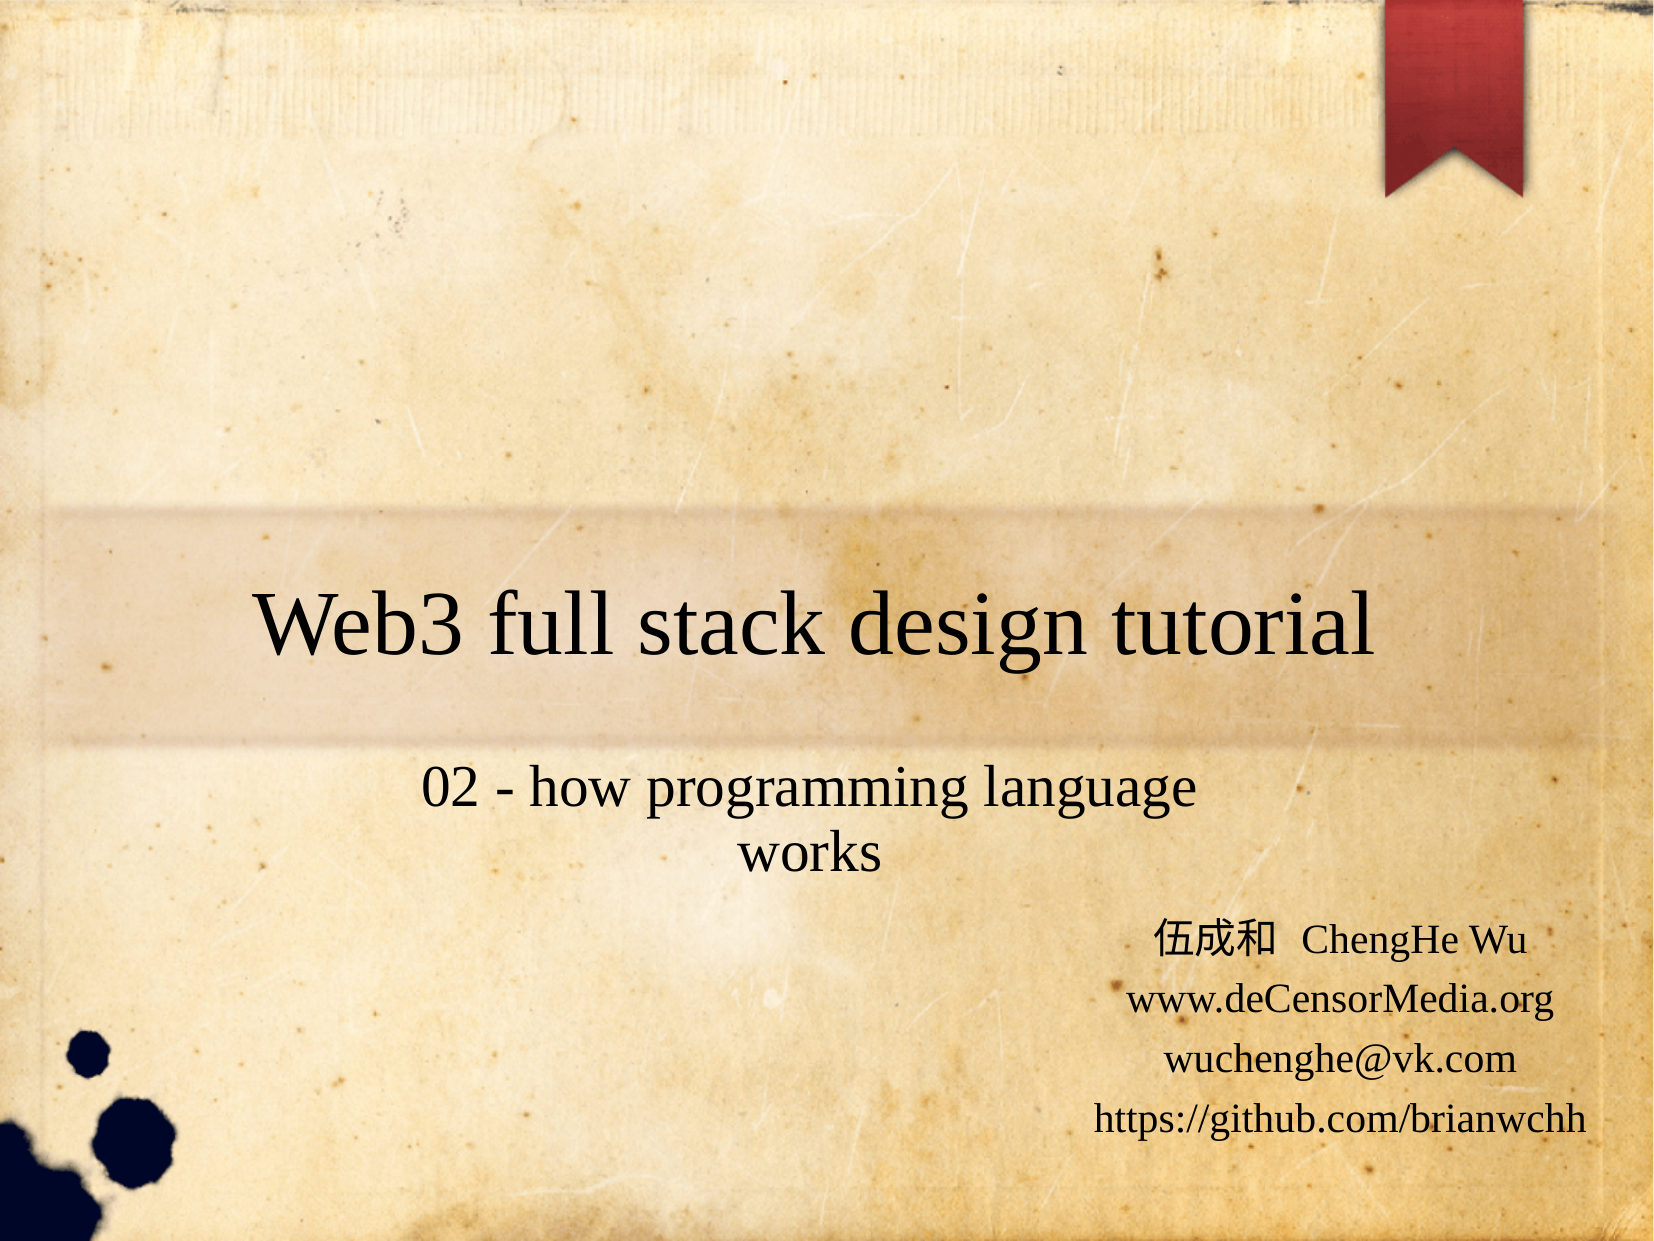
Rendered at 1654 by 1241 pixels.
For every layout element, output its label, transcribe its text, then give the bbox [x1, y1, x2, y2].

list 伍成和 ChengHe Wu [1020, 915, 1591, 975]
title 02 - how programming language works [405, 752, 1216, 886]
list www.deCensorMedia.org [1020, 975, 1591, 1035]
list wuchenghe@vk.com [1020, 1035, 1591, 1095]
picture [0, 0, 1654, 1241]
list https://github.com/brianwchh [1020, 1095, 1591, 1156]
title Web3 full stack design tutorial [82, 519, 1571, 727]
